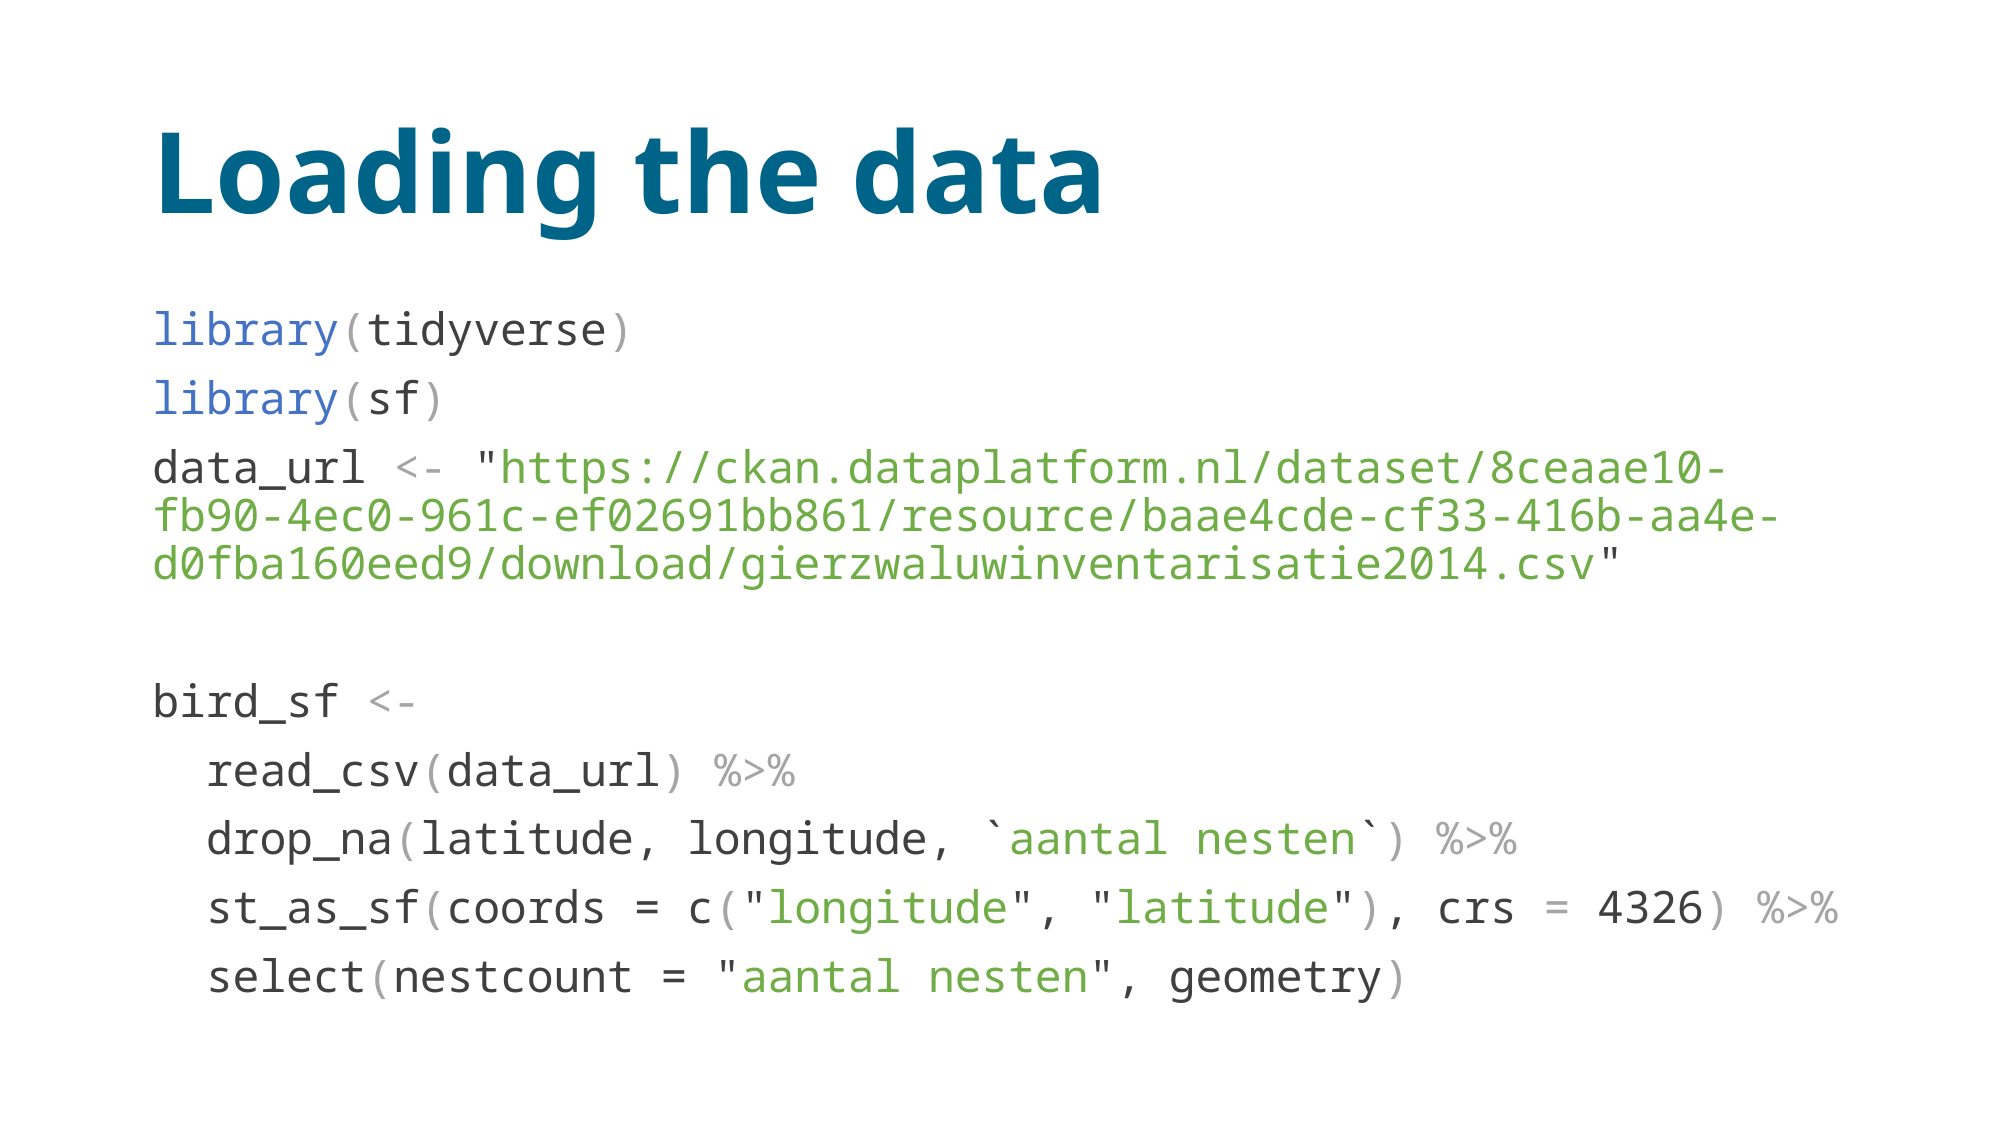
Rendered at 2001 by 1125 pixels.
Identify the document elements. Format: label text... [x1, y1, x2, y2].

list library(tidyverse) library(sf) data_url <- "https://ckan.dataplatform.nl/dataset/8ceaae10-fb90-4ec0-961c-ef02691bb861/resource/baae4cde-cf33-416b-aa4e-d0fba160eed9/download/gierzwaluwinventarisatie2014.csv" bird_sf <- read_csv(data_url) %>% drop_na(latitude, longitude, `aantal nesten`) %>% st_as_sf(coords = c("longitude", "latitude"), crs = 4326) %>% select(nestcount = "aantal nesten", geometry) [137, 299, 1863, 1066]
title Loading the data [137, 59, 1863, 278]
